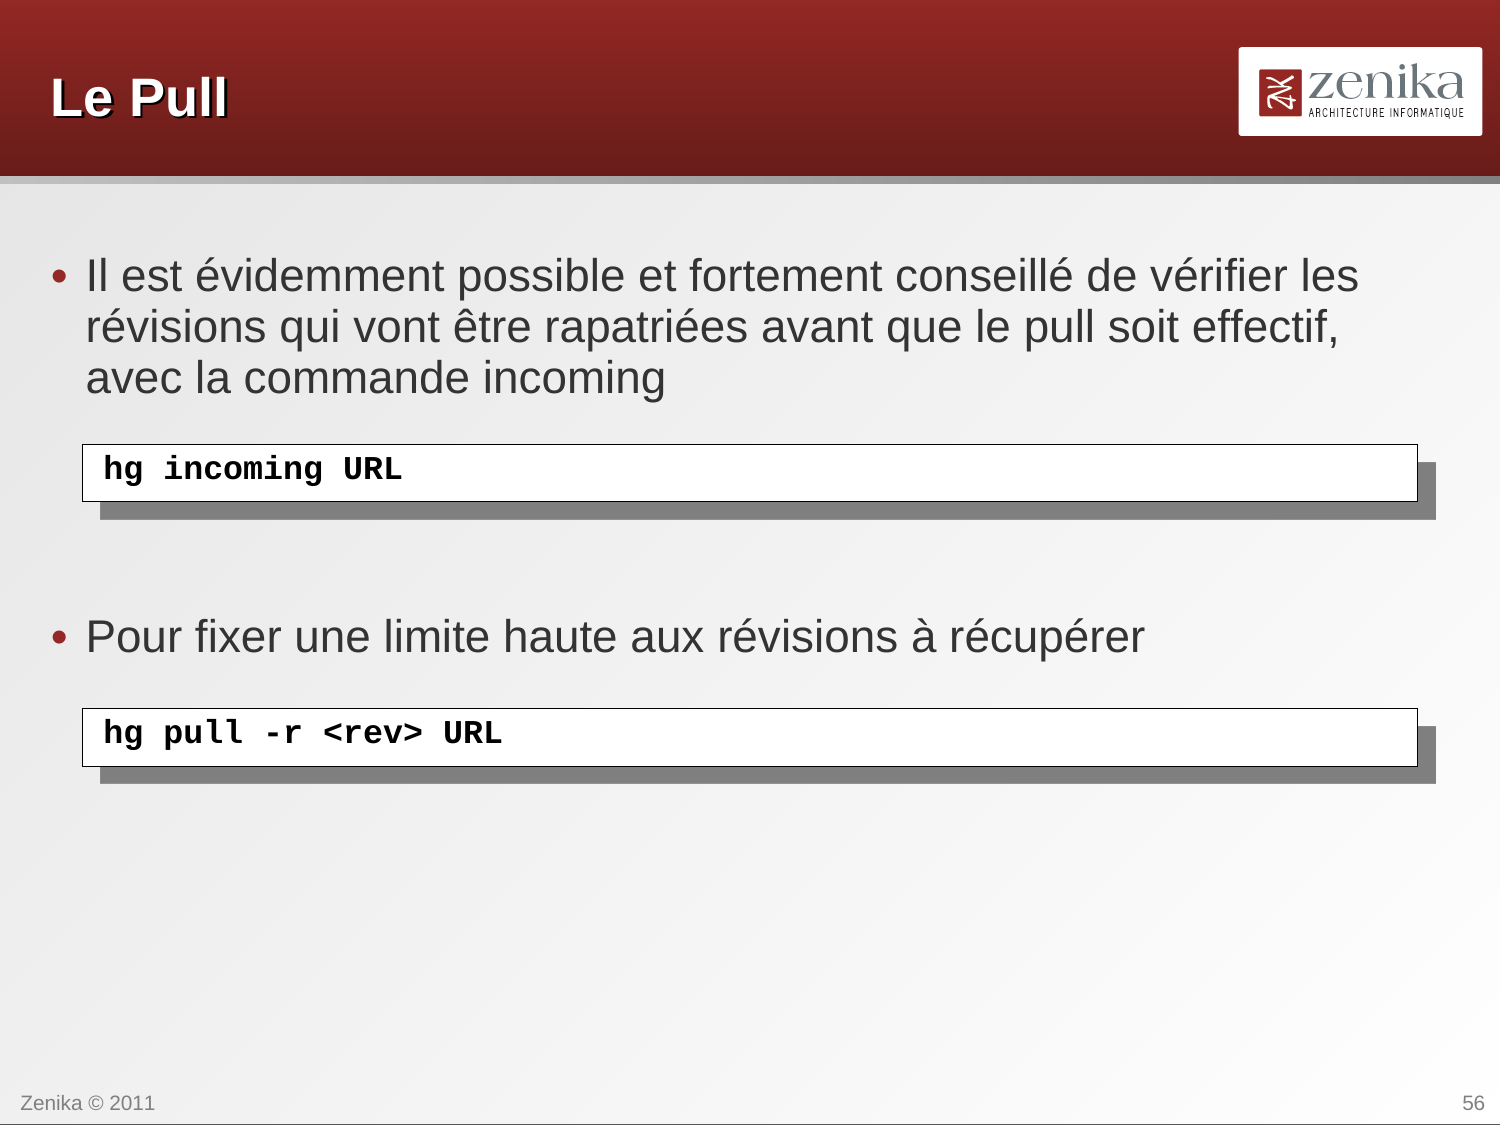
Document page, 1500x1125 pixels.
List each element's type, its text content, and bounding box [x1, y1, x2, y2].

text_box hg pull -r <rev> URL [82, 708, 1418, 767]
picture [1257, 58, 1464, 125]
title Le Pull [50, 22, 1206, 172]
list Il est évidemment possible et fortement conseillé de vérifier les révisions qui vont être rapatriées avant que le pull soit effectif, avec la commande incoming Pour fixer une limite haute aux révisions à récupérer [50, 249, 1435, 1064]
text_box hg incoming URL [82, 444, 1418, 502]
